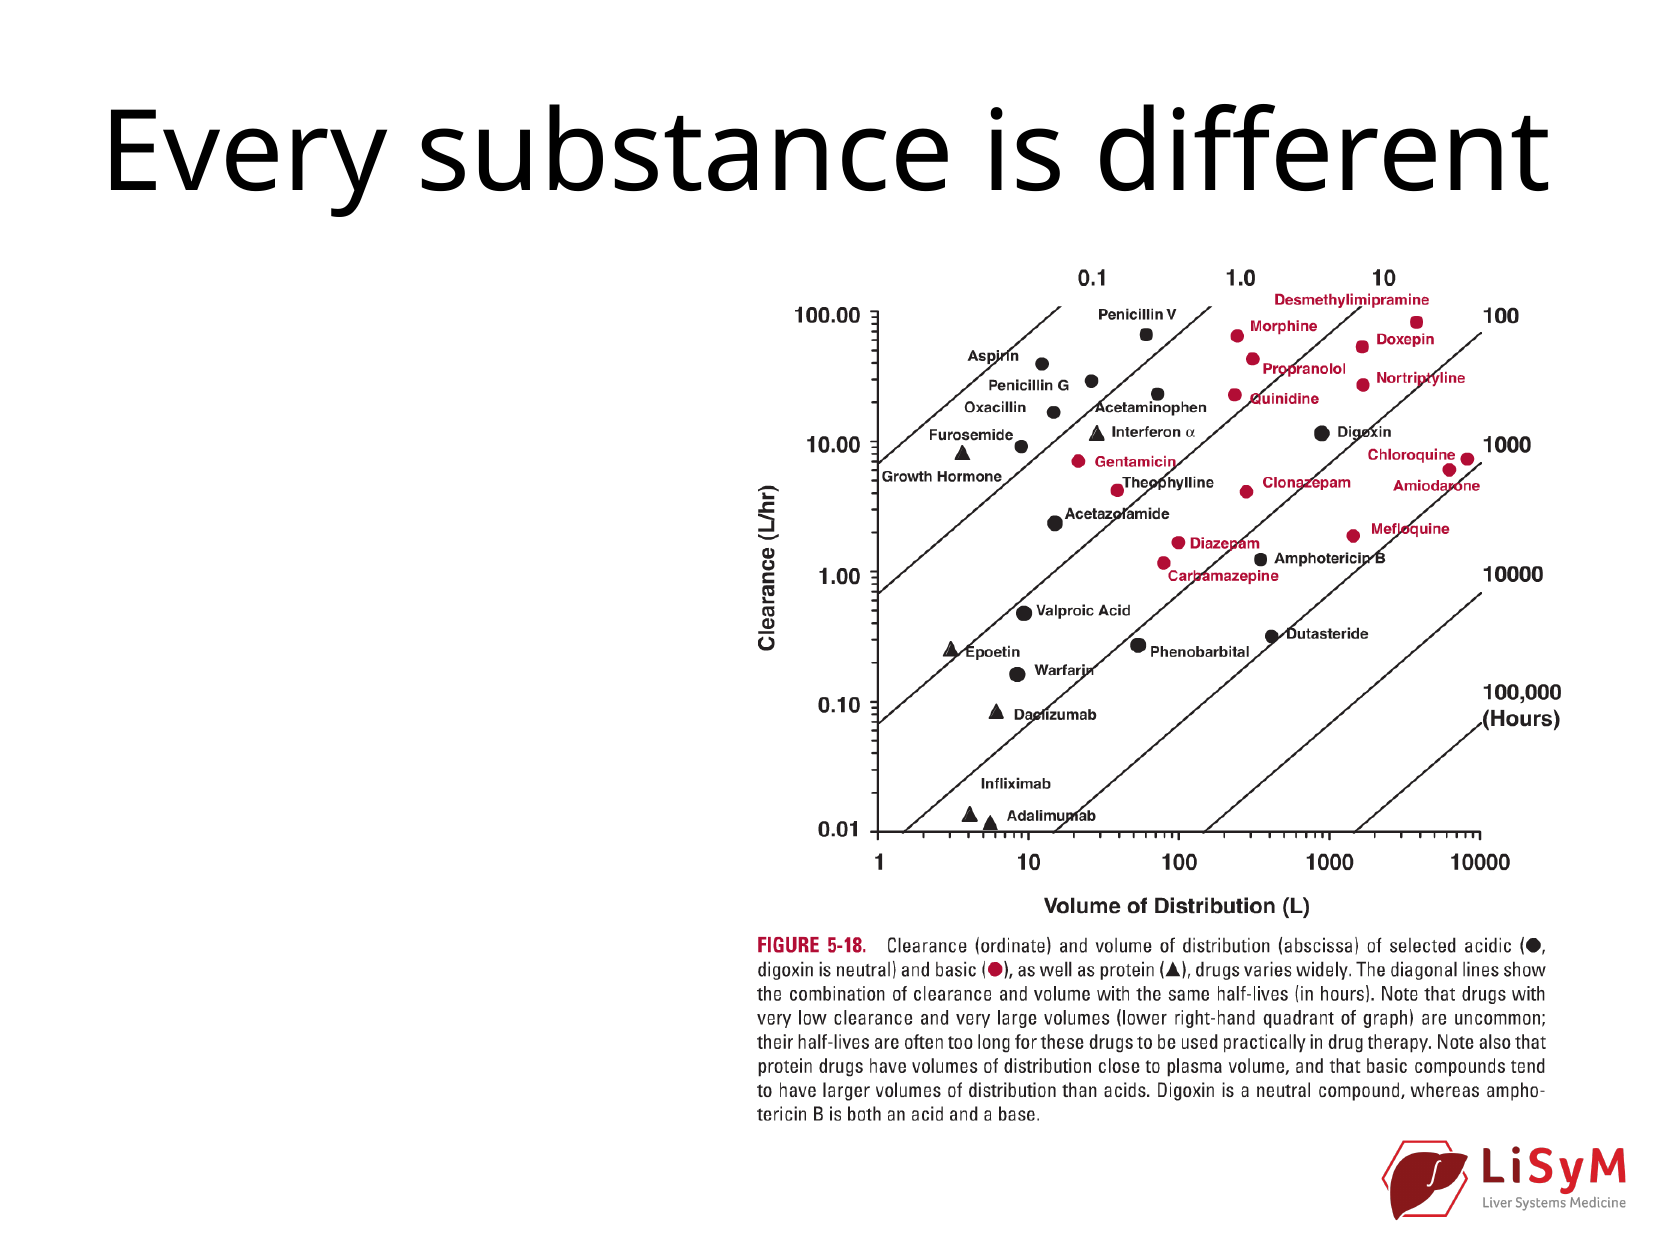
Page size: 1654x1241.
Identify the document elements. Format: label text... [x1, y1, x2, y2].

picture [757, 269, 1561, 1121]
title Every substance is different [82, 15, 1571, 279]
picture [1380, 1139, 1627, 1222]
